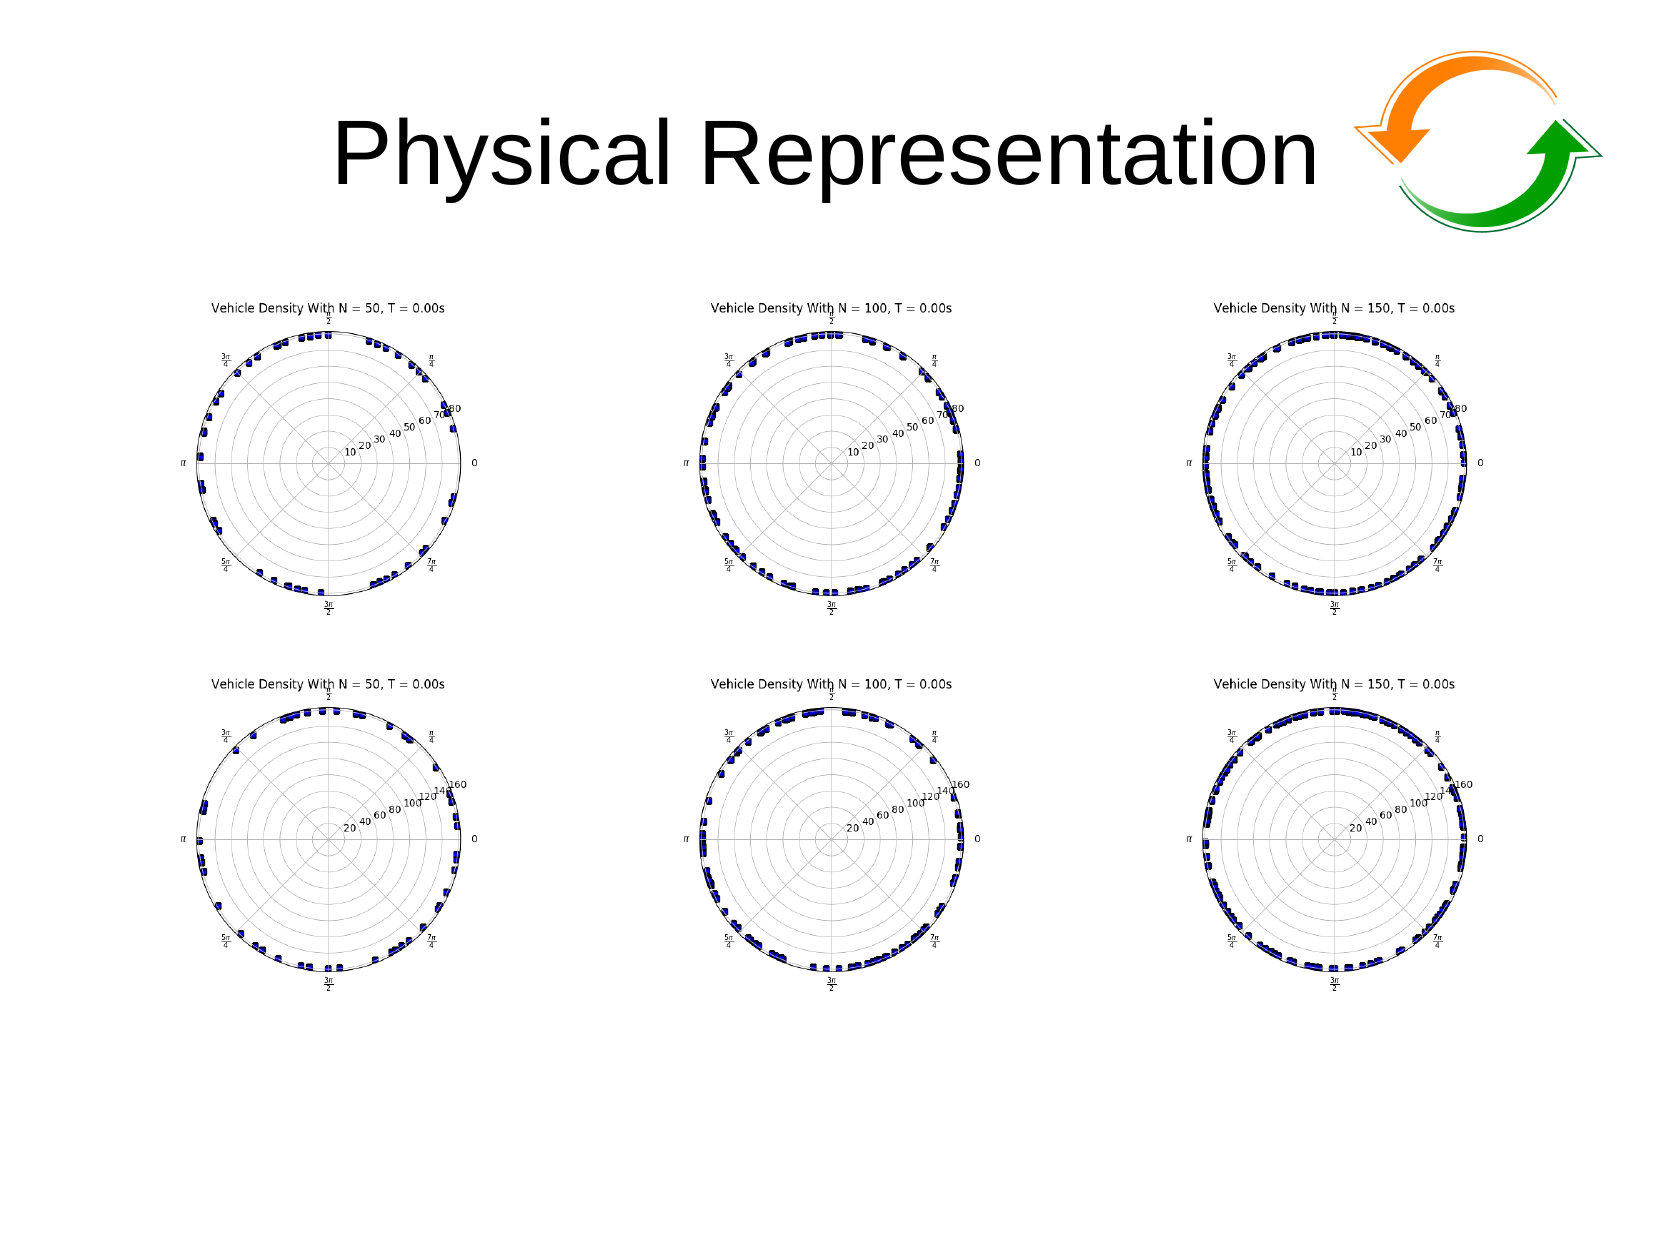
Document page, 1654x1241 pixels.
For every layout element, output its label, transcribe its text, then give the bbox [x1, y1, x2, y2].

text_box [1099, 290, 1558, 634]
picture [1350, 44, 1606, 239]
text_box [596, 665, 1055, 1009]
text_box [93, 290, 551, 634]
text_box [596, 290, 1055, 634]
title Physical Representation [82, 49, 1571, 257]
text_box [93, 665, 551, 1009]
text_box [1099, 665, 1558, 1009]
